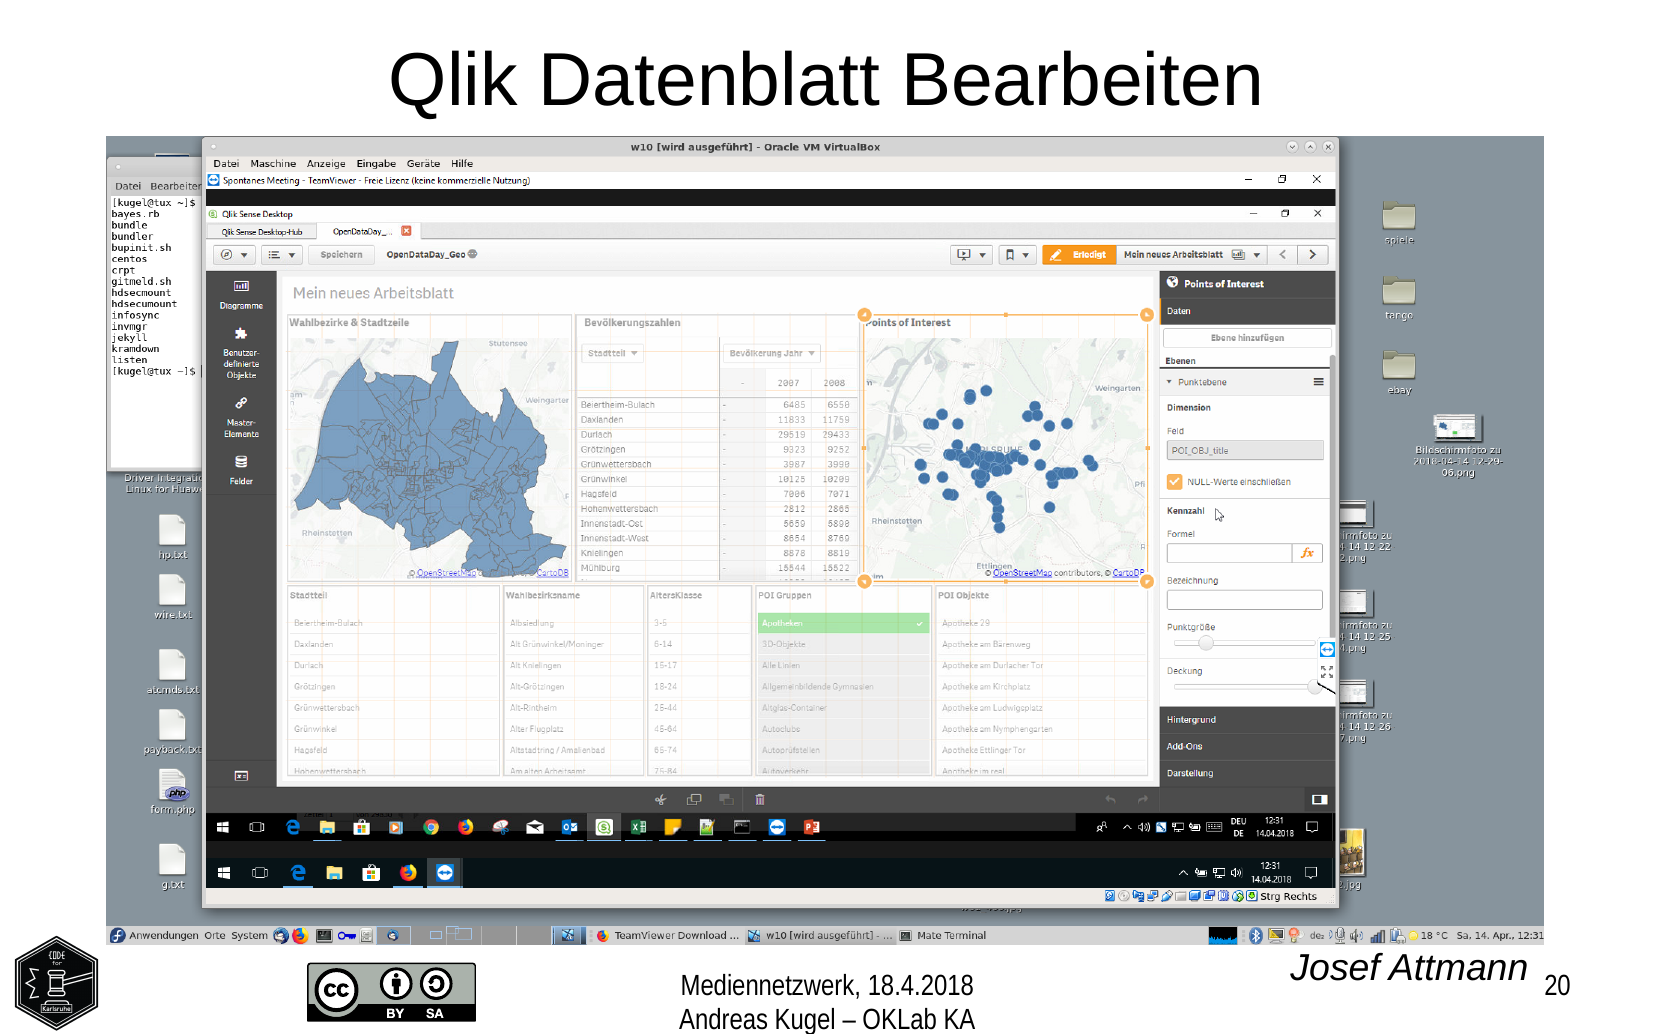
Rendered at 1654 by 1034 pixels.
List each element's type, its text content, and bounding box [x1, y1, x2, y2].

picture [6, 136, 1544, 1033]
title Qlik Datenblatt Bearbeiten [82, 17, 1571, 142]
text_box Josef Attmann [1275, 938, 1560, 989]
